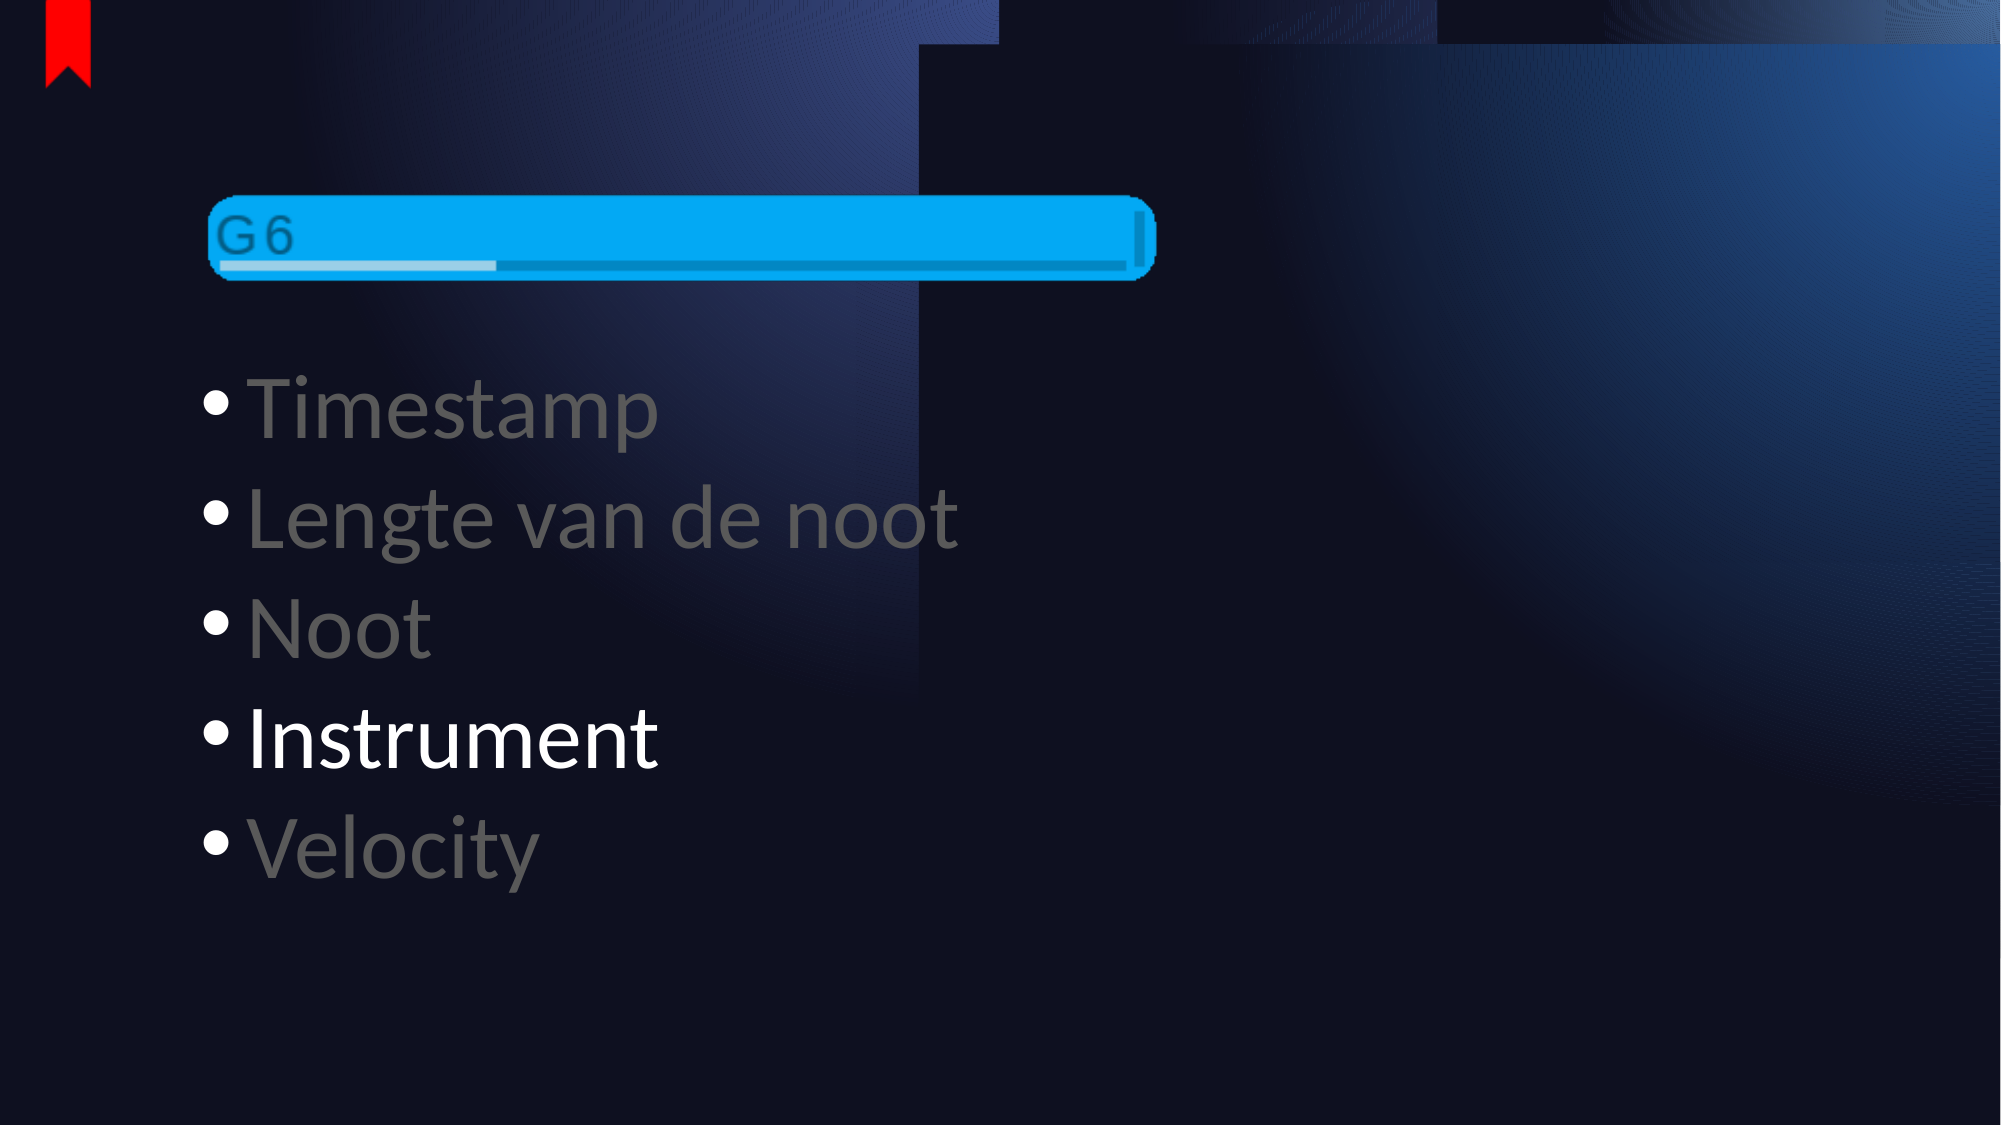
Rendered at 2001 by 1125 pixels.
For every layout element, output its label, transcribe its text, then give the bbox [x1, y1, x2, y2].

picture [14, 0, 123, 98]
text_box Timestamp Lengte van de noot Noot Instrument Velocity [185, 339, 1236, 910]
picture [198, 185, 1180, 294]
